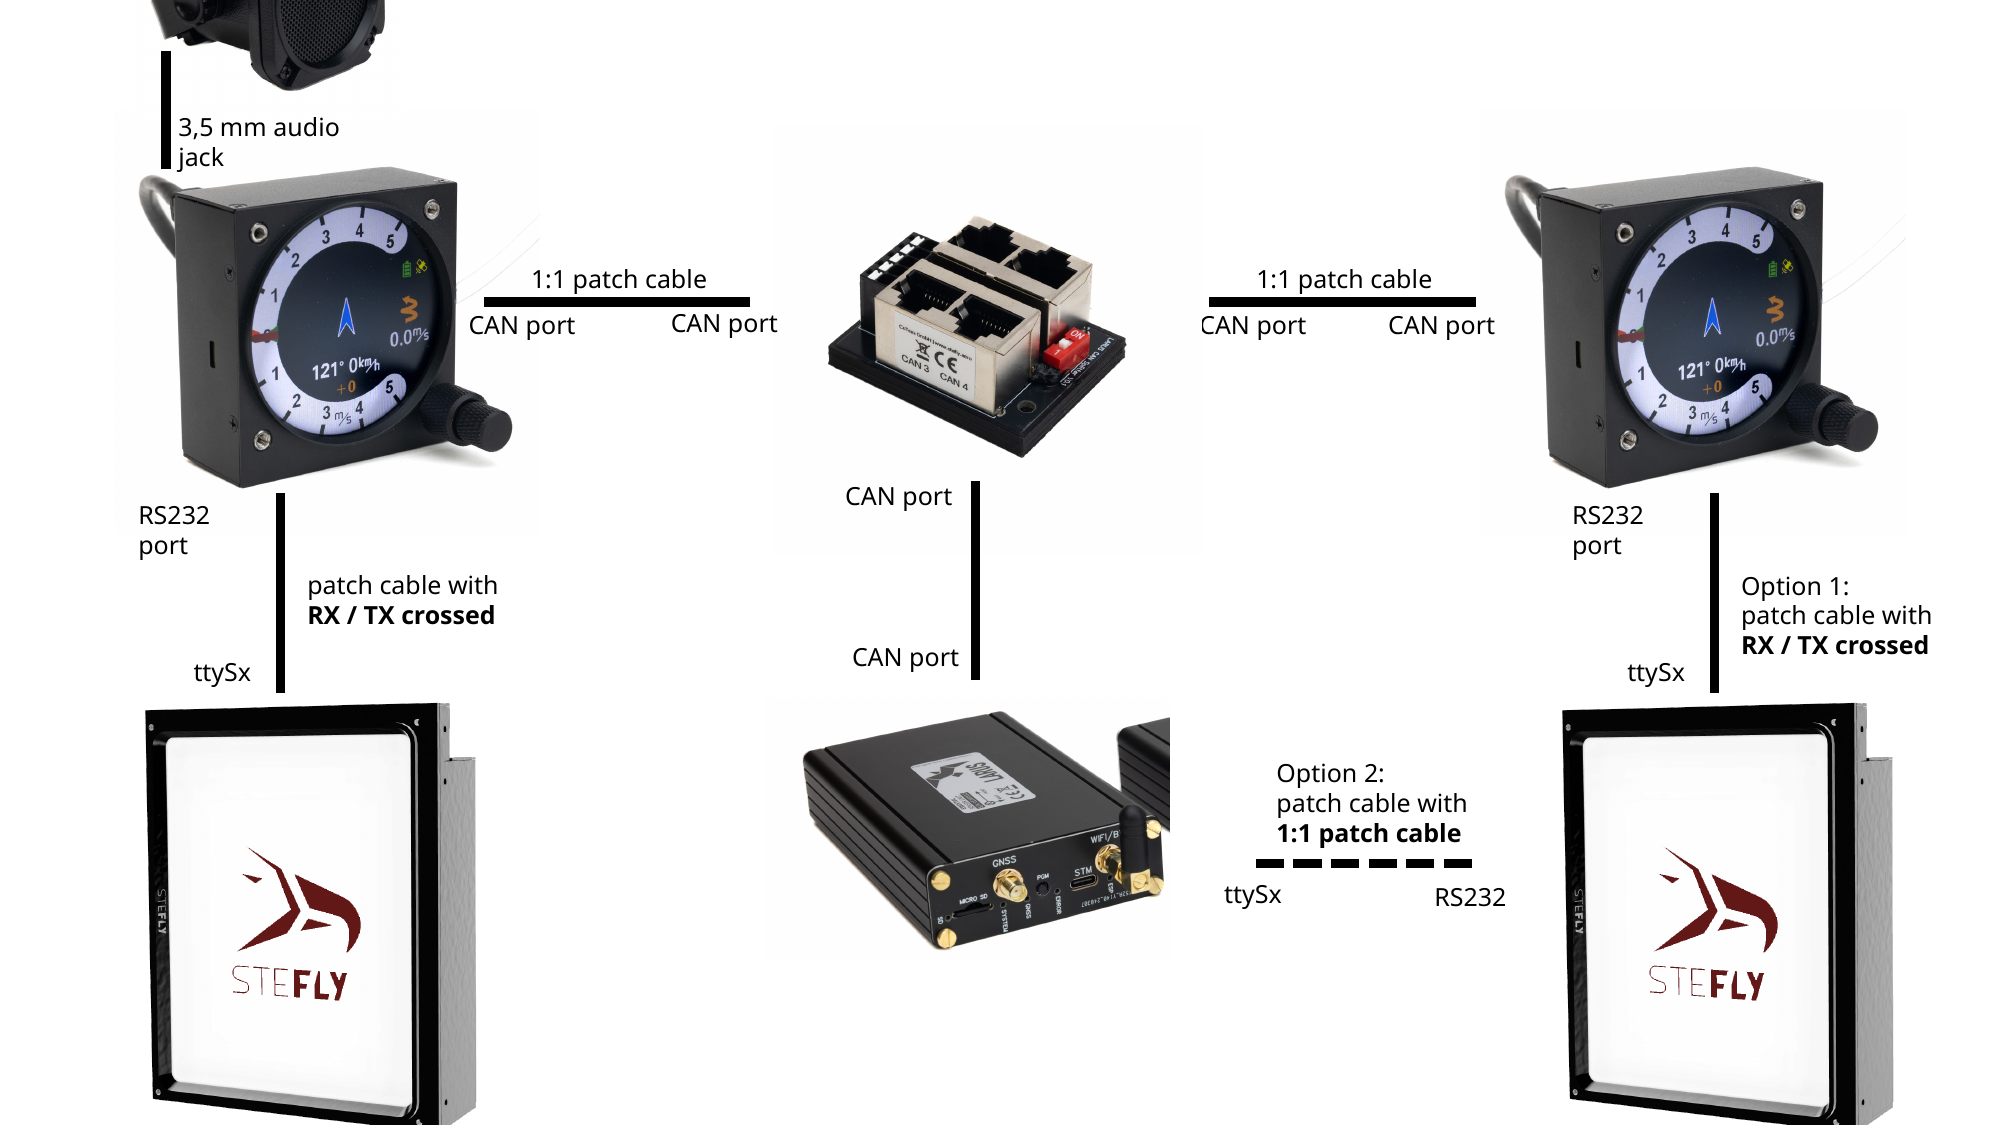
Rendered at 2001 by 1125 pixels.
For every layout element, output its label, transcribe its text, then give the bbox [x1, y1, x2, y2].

text_box Option 1: patch cable with RX / TX crossed [1726, 562, 1961, 668]
text_box ttySx [1612, 649, 1770, 683]
picture [773, 125, 1202, 554]
text_box ttySx [178, 649, 336, 694]
text_box RS232 port [1557, 492, 1715, 568]
text_box ttySx [1209, 870, 1367, 916]
text_box CAN port [1202, 302, 1342, 347]
text_box RS232 [1419, 874, 1501, 919]
picture [84, 683, 477, 1125]
picture [114, 0, 540, 535]
text_box 3,5 mm audio jack [163, 104, 398, 180]
picture [765, 698, 1170, 959]
text_box Option 2: patch cable with 1:1 patch cable [1261, 749, 1496, 855]
text_box 1:1 patch cable [1241, 256, 1476, 302]
text_box CAN port [656, 299, 813, 345]
picture [1501, 683, 1895, 1125]
text_box RS232 port [123, 492, 281, 568]
text_box 1:1 patch cable [516, 256, 751, 302]
picture [1480, 109, 1906, 535]
text_box CAN port [453, 302, 611, 347]
text_box CAN port [1373, 302, 1531, 347]
text_box CAN port [837, 634, 995, 680]
text_box patch cable with RX / TX crossed [292, 562, 527, 638]
text_box CAN port [830, 472, 988, 518]
